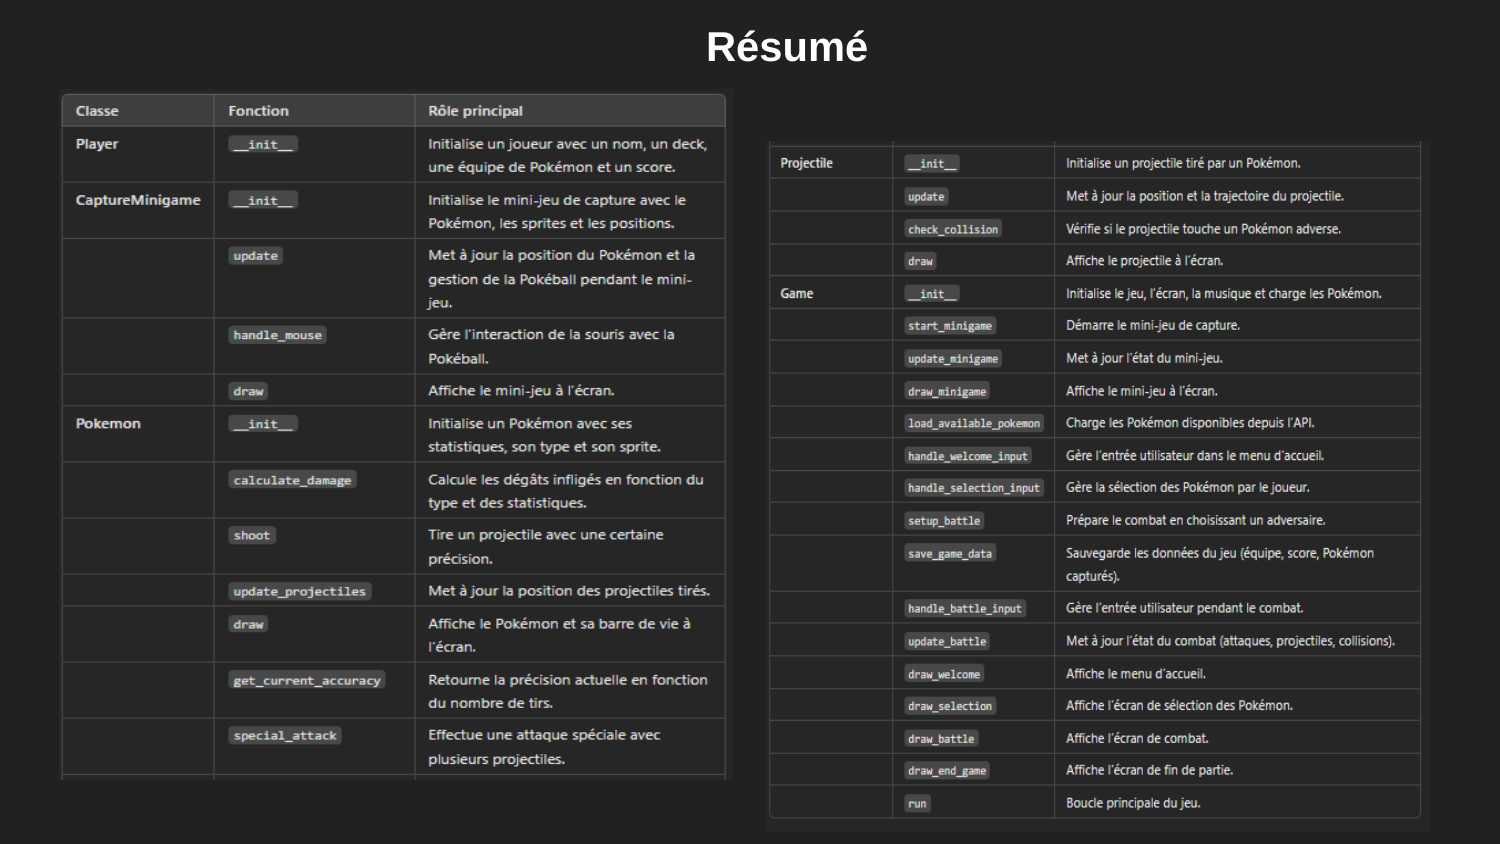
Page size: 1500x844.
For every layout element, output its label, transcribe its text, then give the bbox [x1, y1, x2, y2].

list Résumé [82, 23, 1433, 130]
picture [767, 141, 1430, 832]
picture [59, 89, 733, 780]
